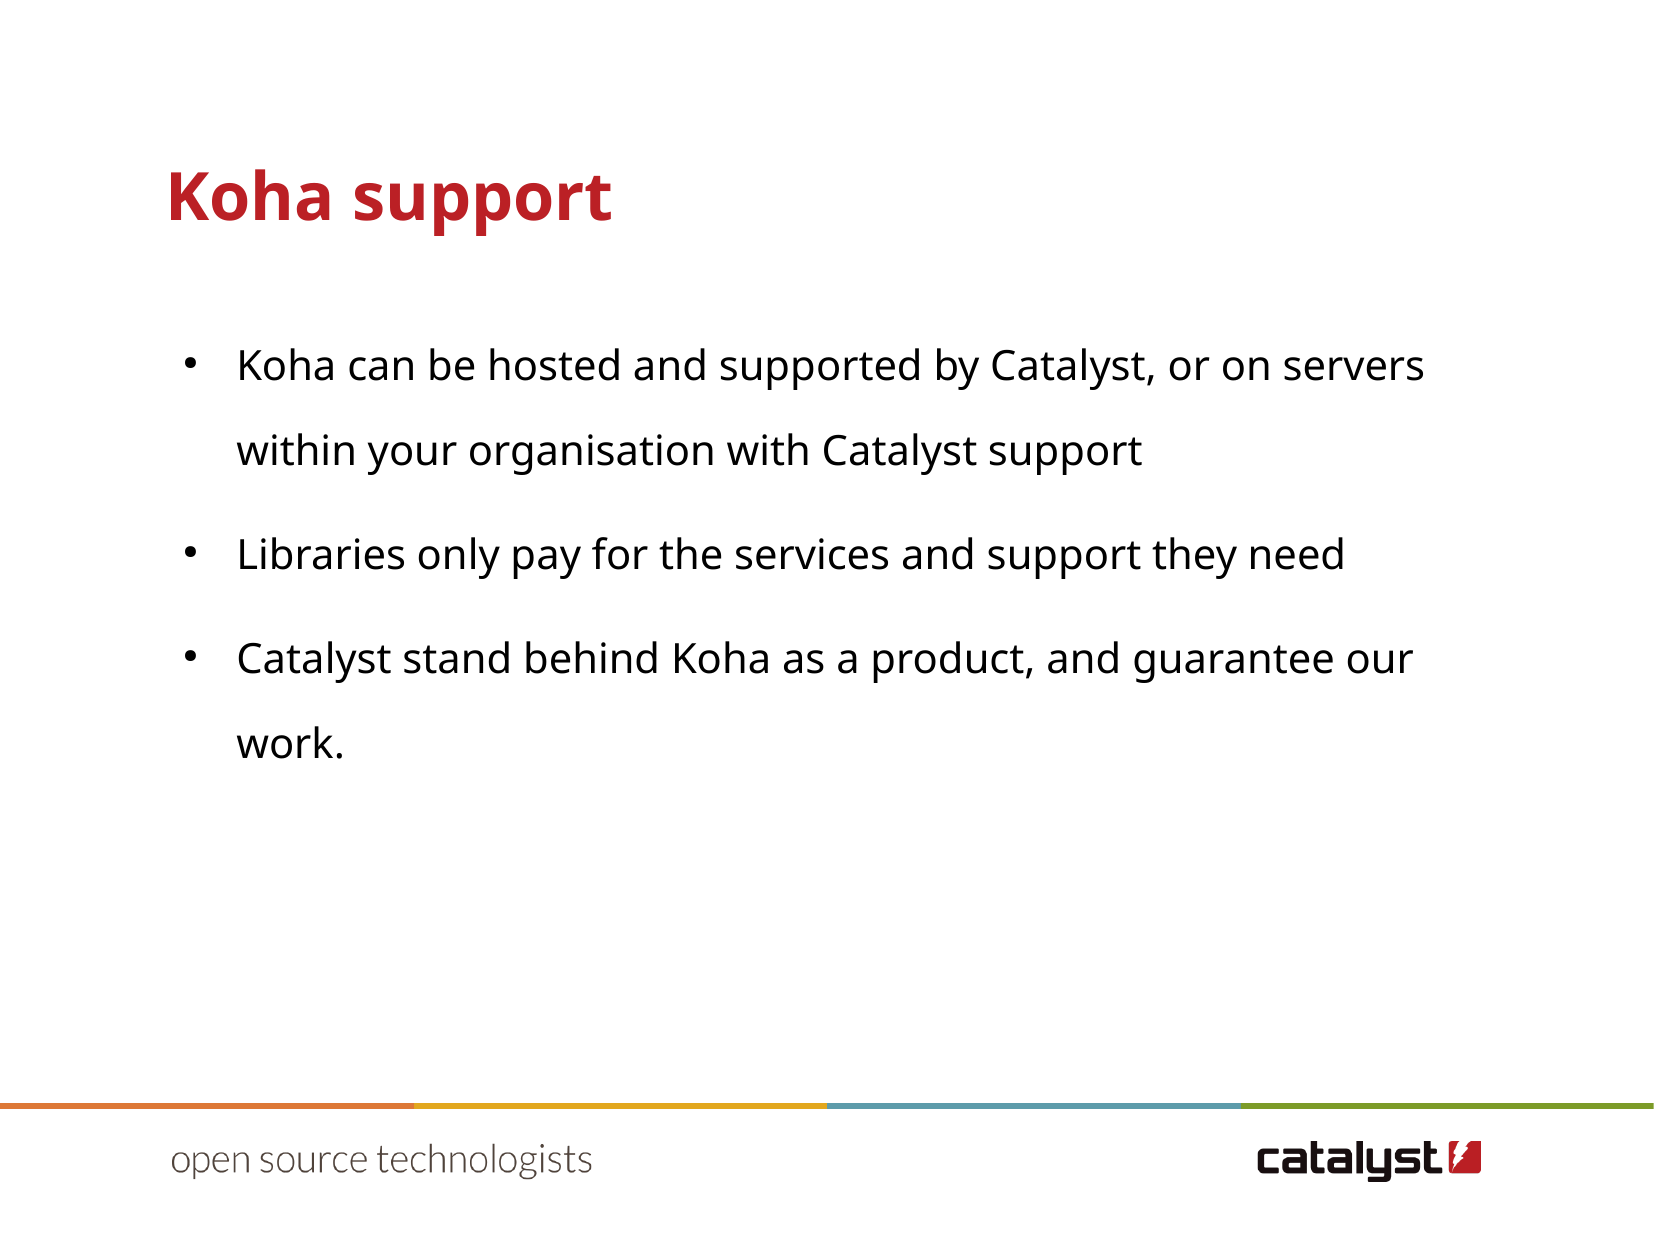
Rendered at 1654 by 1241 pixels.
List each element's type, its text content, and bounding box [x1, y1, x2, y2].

title Koha support [165, 90, 1489, 298]
list Koha can be hosted and supported by Catalyst, or on servers within your organisation with Catalyst support Libraries only pay for the services and support they need Catalyst stand behind Koha as a product, and guarantee our work. [165, 307, 1489, 1027]
picture [0, 1103, 1654, 1182]
